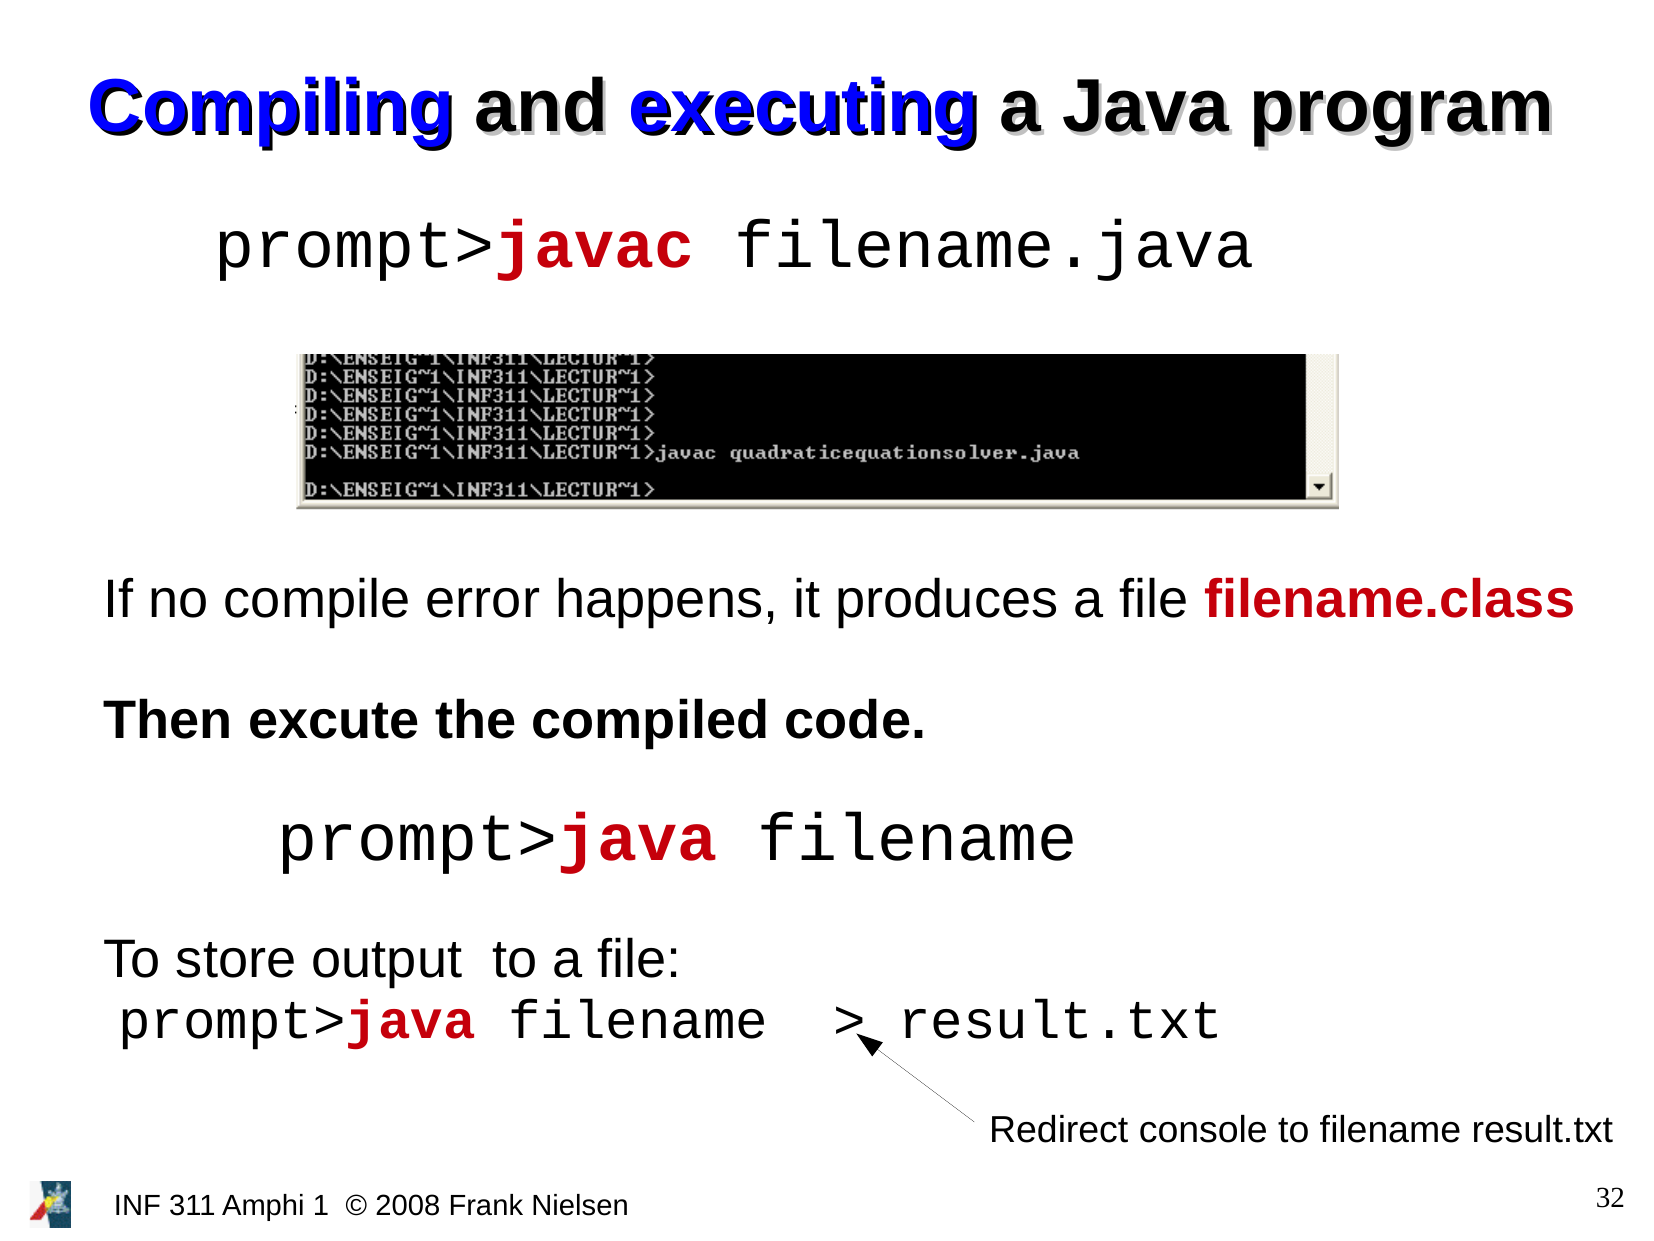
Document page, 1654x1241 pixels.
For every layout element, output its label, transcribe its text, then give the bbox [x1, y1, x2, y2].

picture [295, 354, 1339, 514]
text_box If no compile error happens, it produces a file filename.class Then excute the compiled code. [88, 561, 1591, 755]
text_box Redirect console to filename result.txt [974, 1100, 1629, 1158]
text_box prompt>javac filename.java [200, 204, 1270, 296]
text_box prompt>java filename [262, 797, 1093, 888]
text_box Compiling and executing a Java program [73, 56, 1601, 254]
picture [29, 1181, 71, 1228]
text_box To store output to a file: prompt>java filename > result.txt [88, 921, 1271, 1062]
